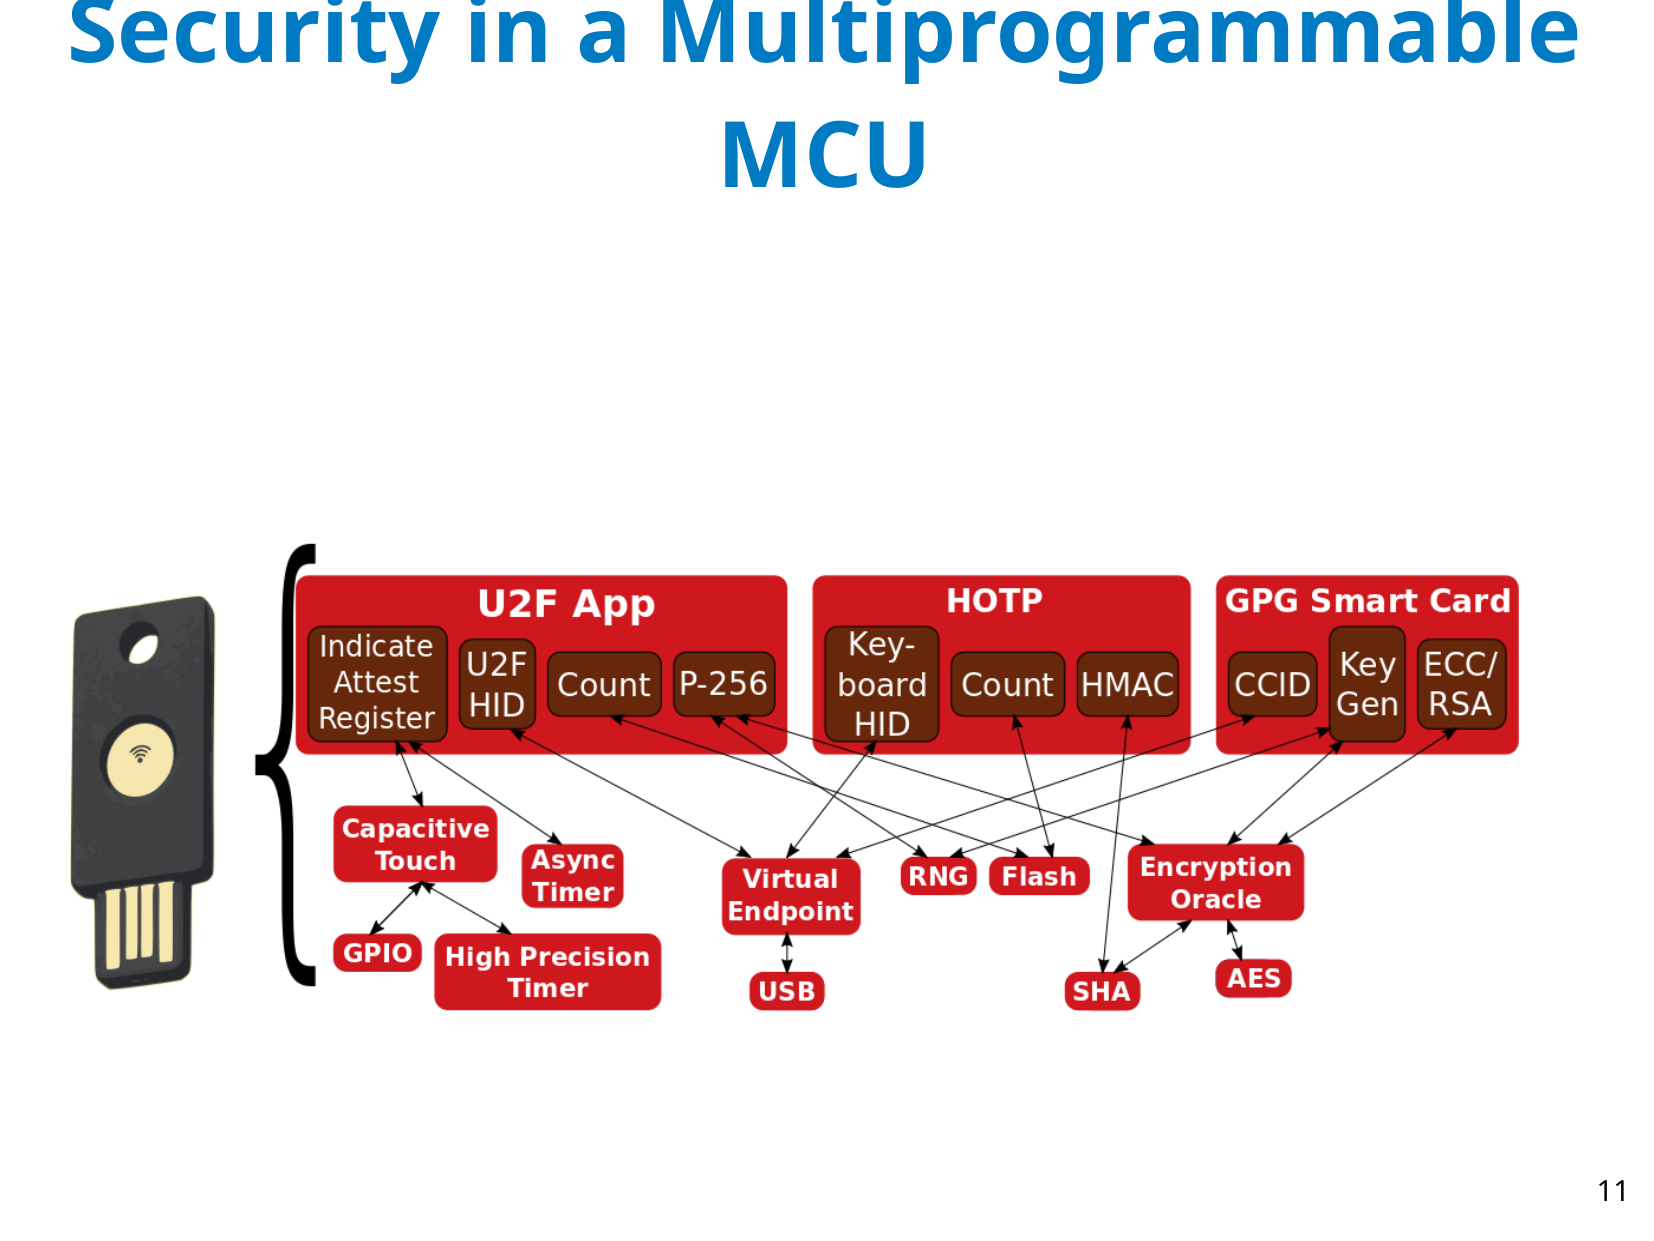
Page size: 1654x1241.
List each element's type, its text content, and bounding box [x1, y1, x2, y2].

text_box Security in a Multiprogrammable MCU [0, 0, 1651, 181]
picture [70, 472, 1519, 1141]
